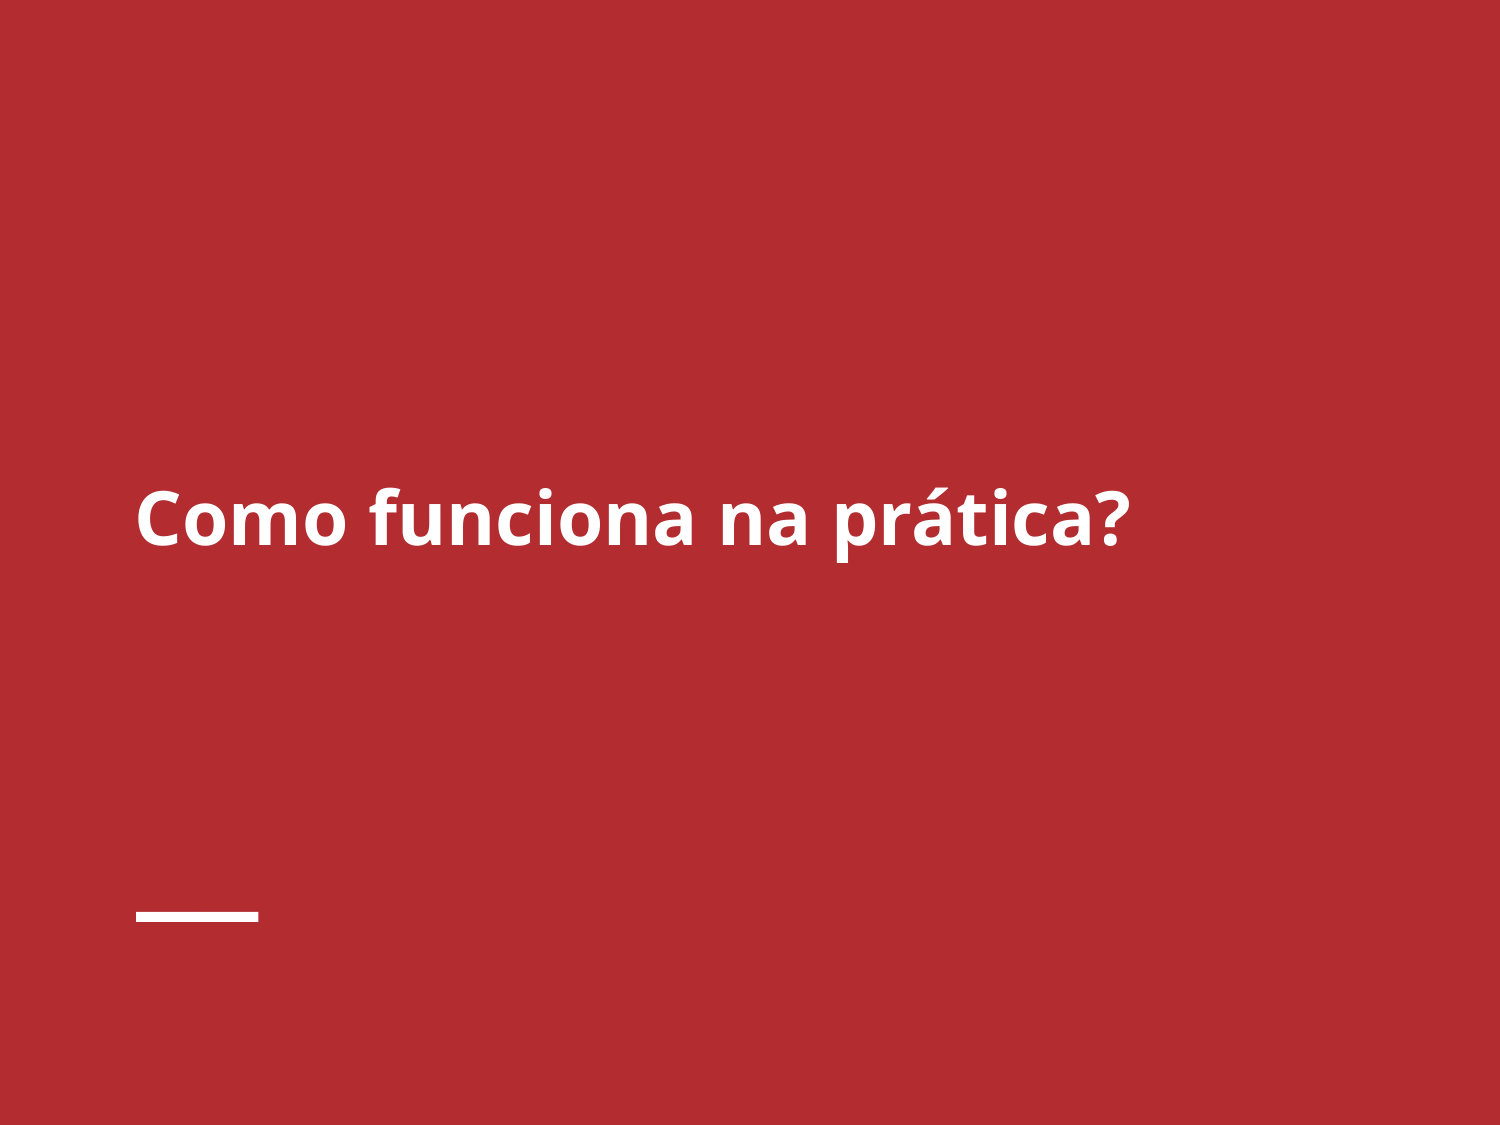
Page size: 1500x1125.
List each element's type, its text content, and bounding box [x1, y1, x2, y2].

title Como funciona na prática? [119, 189, 1272, 842]
